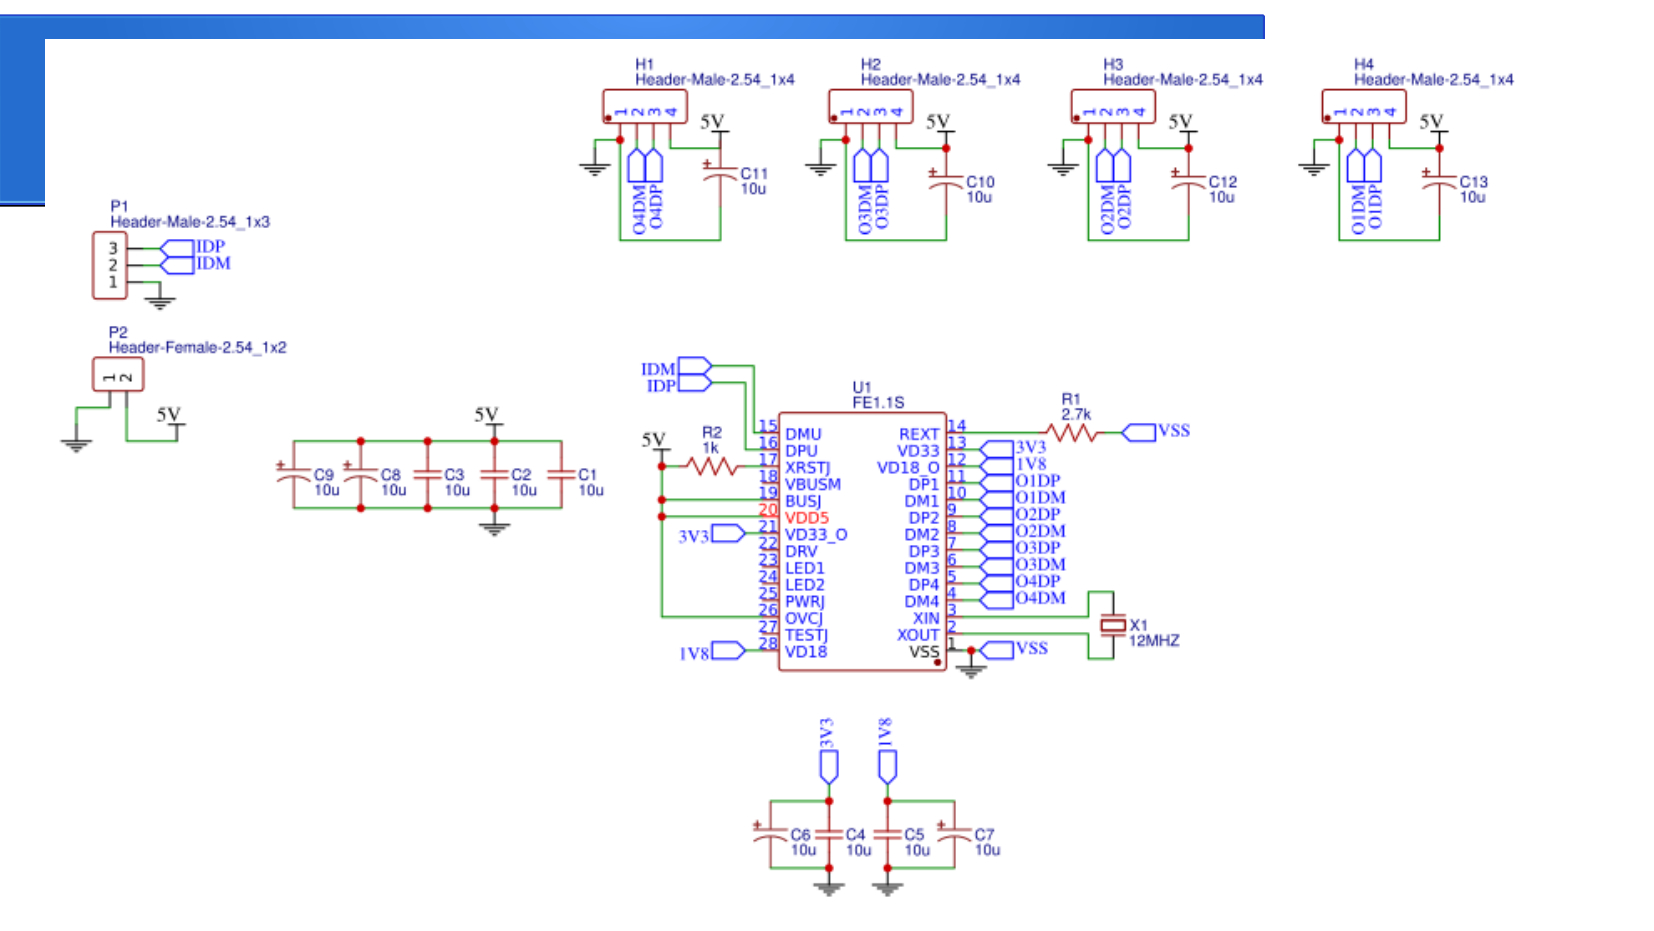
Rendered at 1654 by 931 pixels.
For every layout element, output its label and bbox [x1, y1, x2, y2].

picture [45, 39, 1531, 912]
